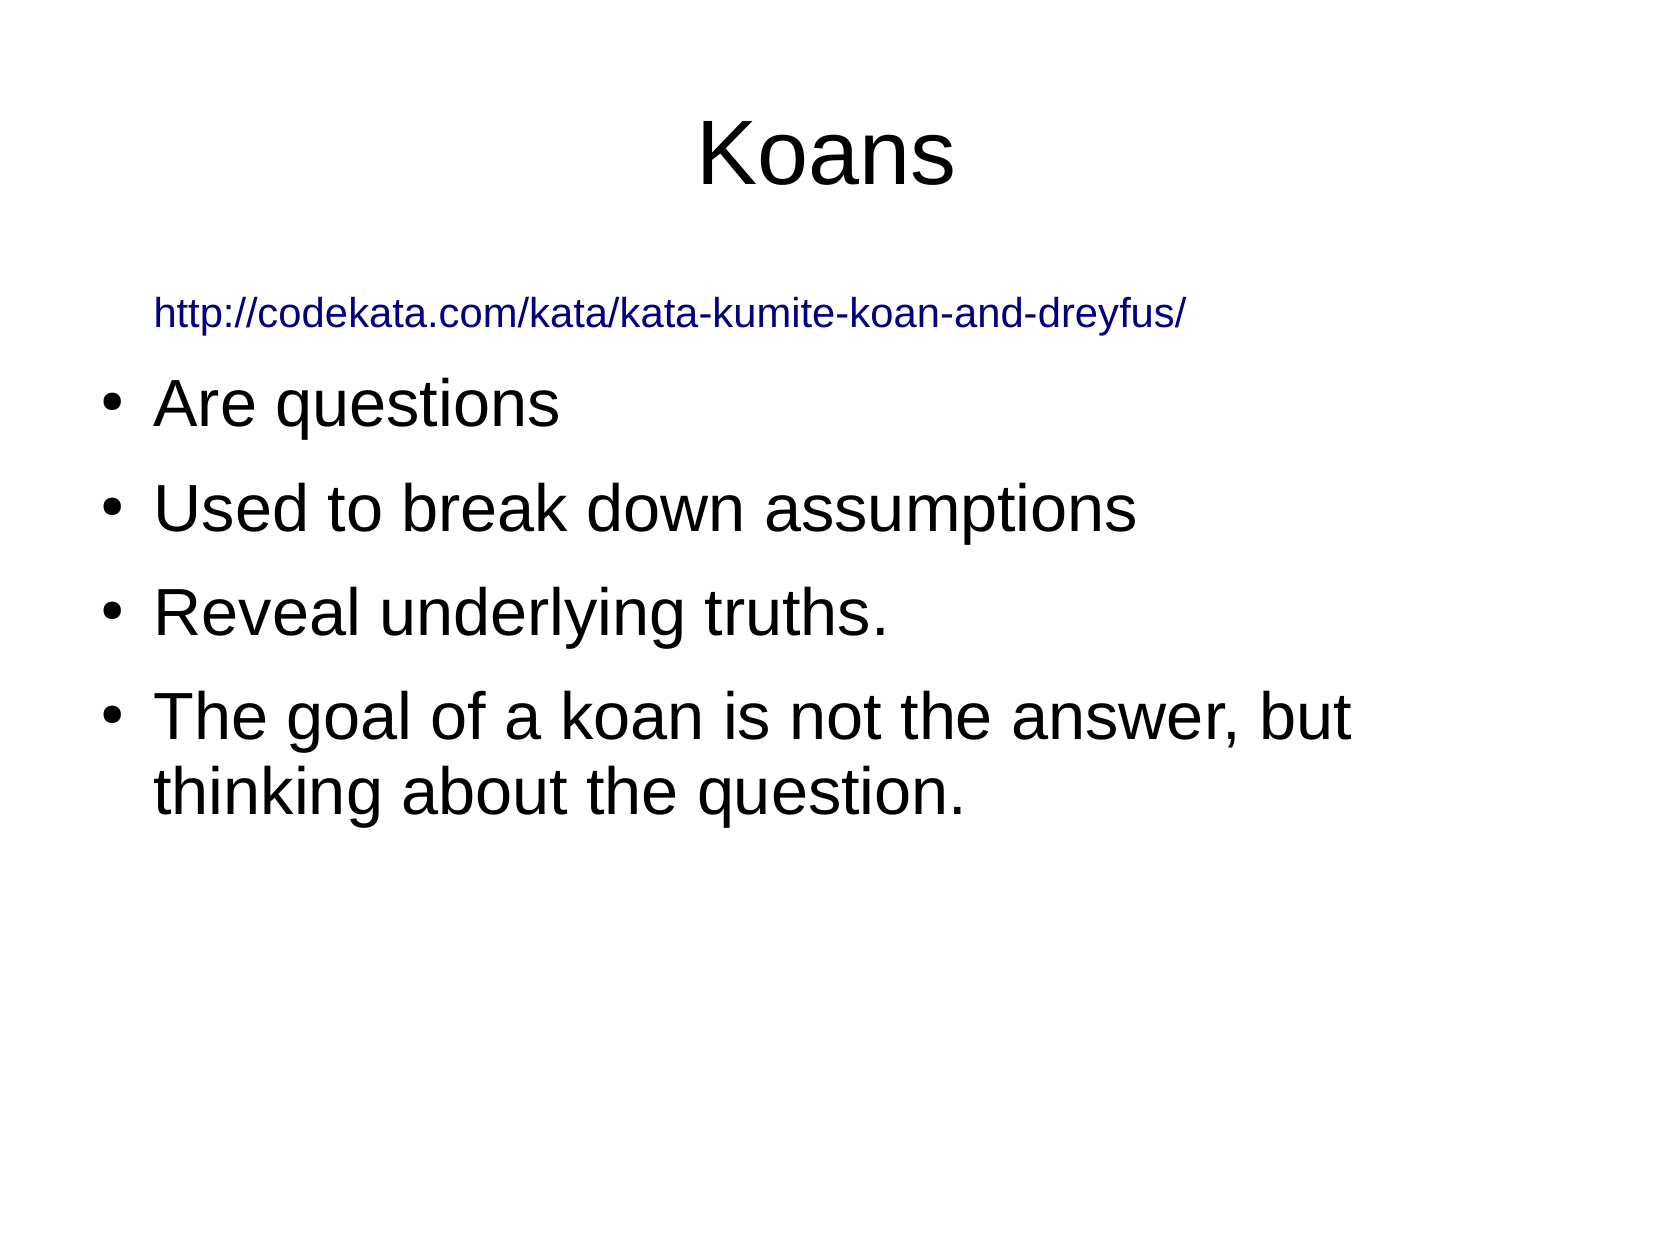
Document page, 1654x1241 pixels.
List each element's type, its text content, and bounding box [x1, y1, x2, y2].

list http://codekata.com/kata/kata-kumite-koan-and-dreyfus/ Are questions Used to break down assumptions Reveal underlying truths. The goal of a koan is not the answer, but thinking about the question. [82, 290, 1571, 1010]
title Koans [82, 49, 1571, 257]
